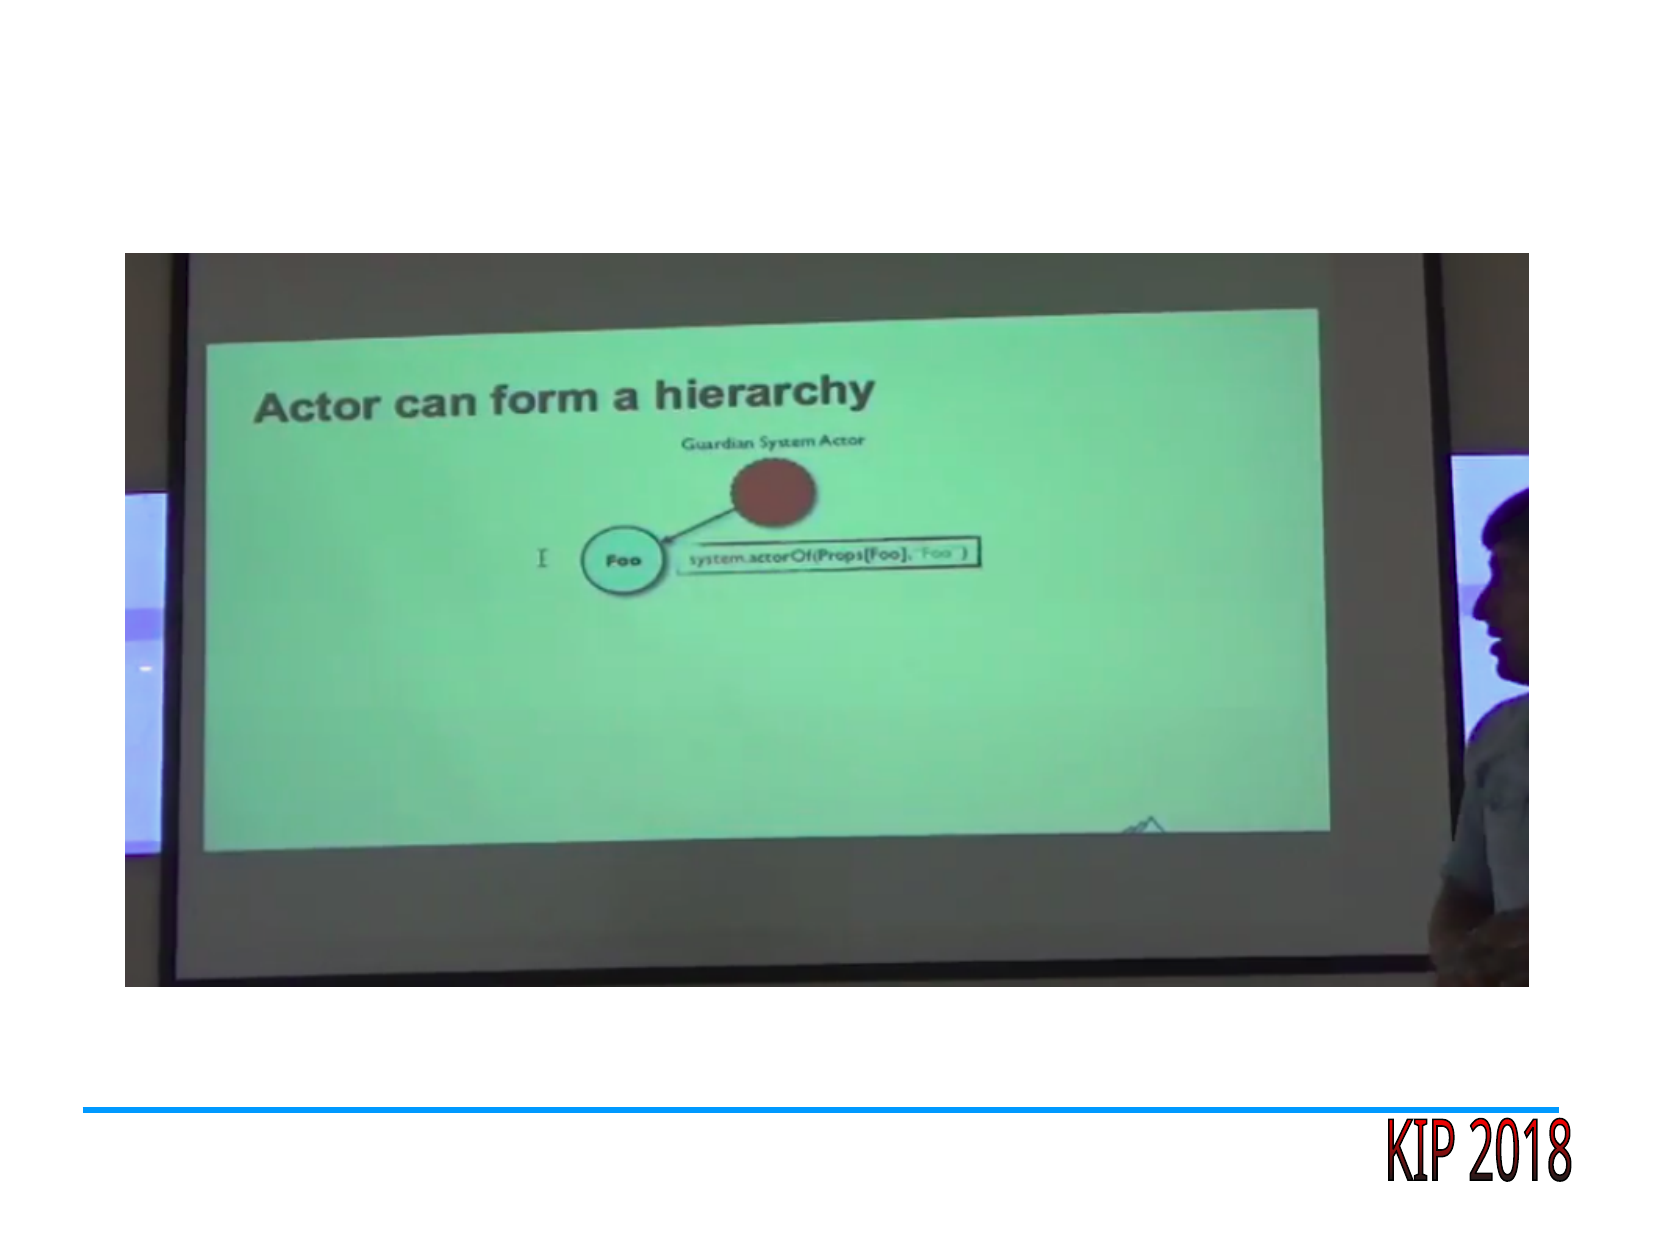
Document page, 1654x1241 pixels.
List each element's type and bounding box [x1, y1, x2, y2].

picture [125, 253, 1529, 987]
